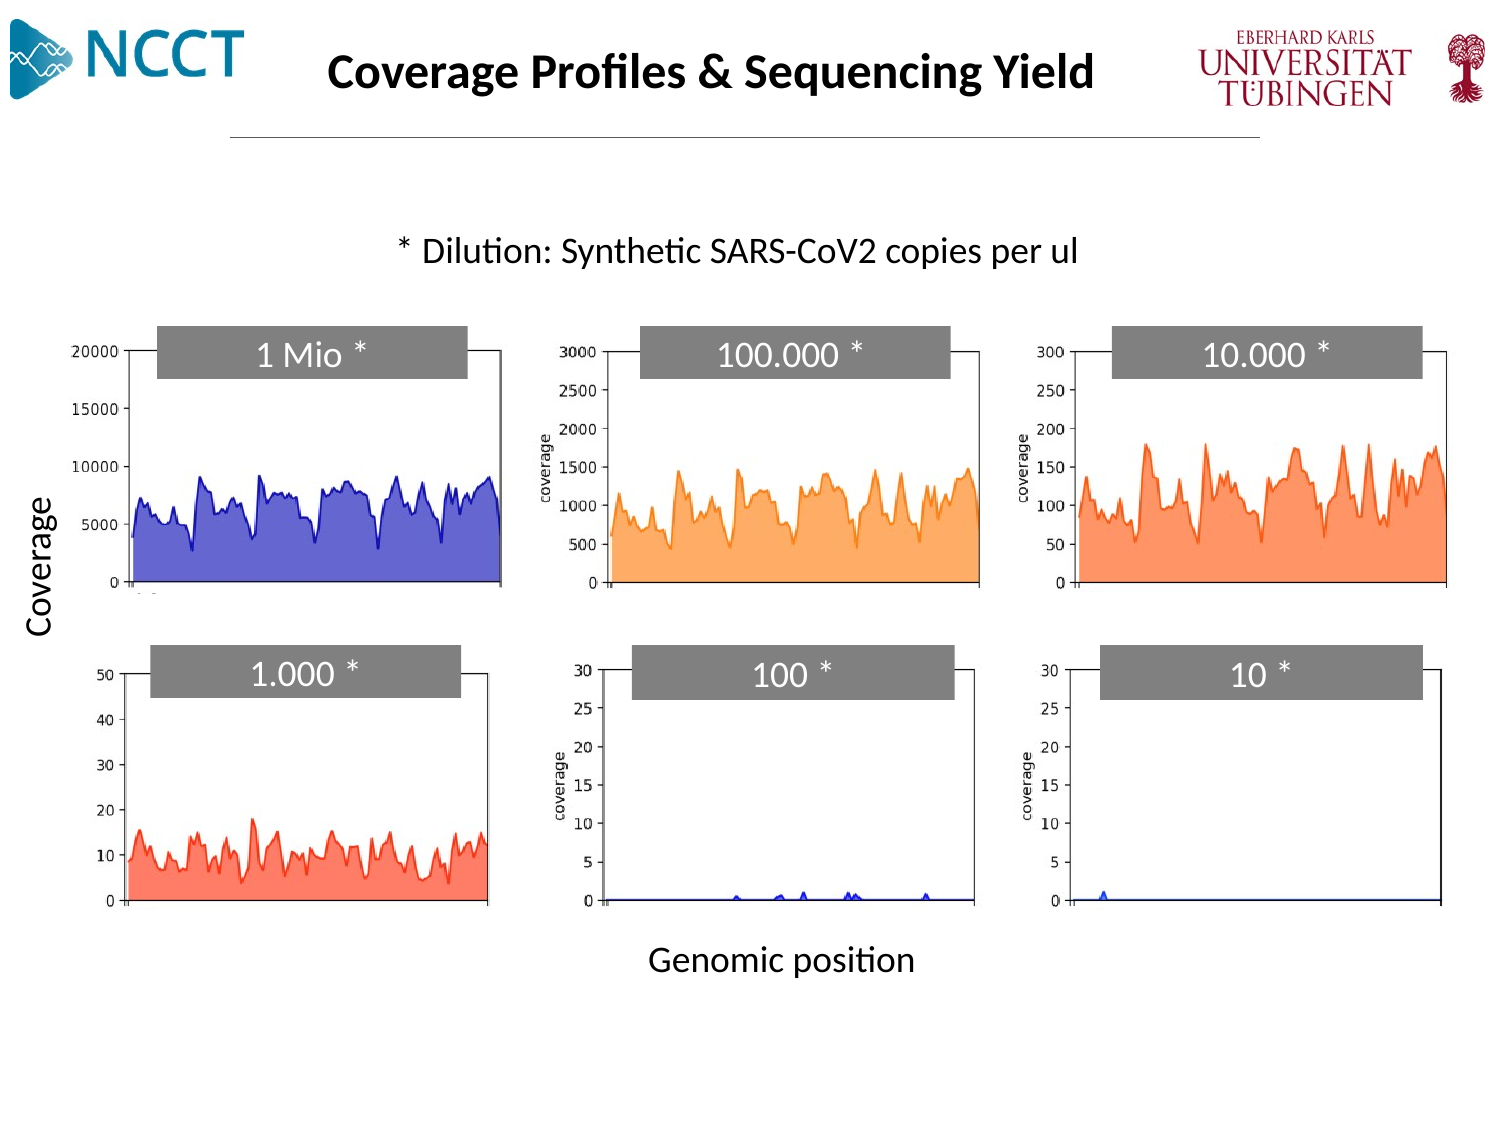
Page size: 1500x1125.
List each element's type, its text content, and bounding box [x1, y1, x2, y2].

text_box 1 Mio * [157, 326, 468, 379]
picture [10, 19, 245, 102]
text_box 1.000 * [150, 645, 462, 698]
text_box 10 * [1100, 645, 1423, 700]
picture [544, 663, 1461, 910]
text_box Coverage Profiles & Sequencing Yield [312, 30, 1128, 106]
picture [67, 342, 1471, 594]
text_box 100.000 * [640, 326, 951, 379]
text_box 100 * [631, 645, 955, 700]
text_box 10.000 * [1111, 326, 1423, 379]
picture [90, 665, 494, 910]
text_box Coverage [5, 481, 66, 653]
text_box Genomic position [633, 927, 932, 987]
text_box * Dilution: Synthetic SARS-CoV2 copies per ul [380, 218, 1095, 279]
picture [1198, 30, 1485, 106]
